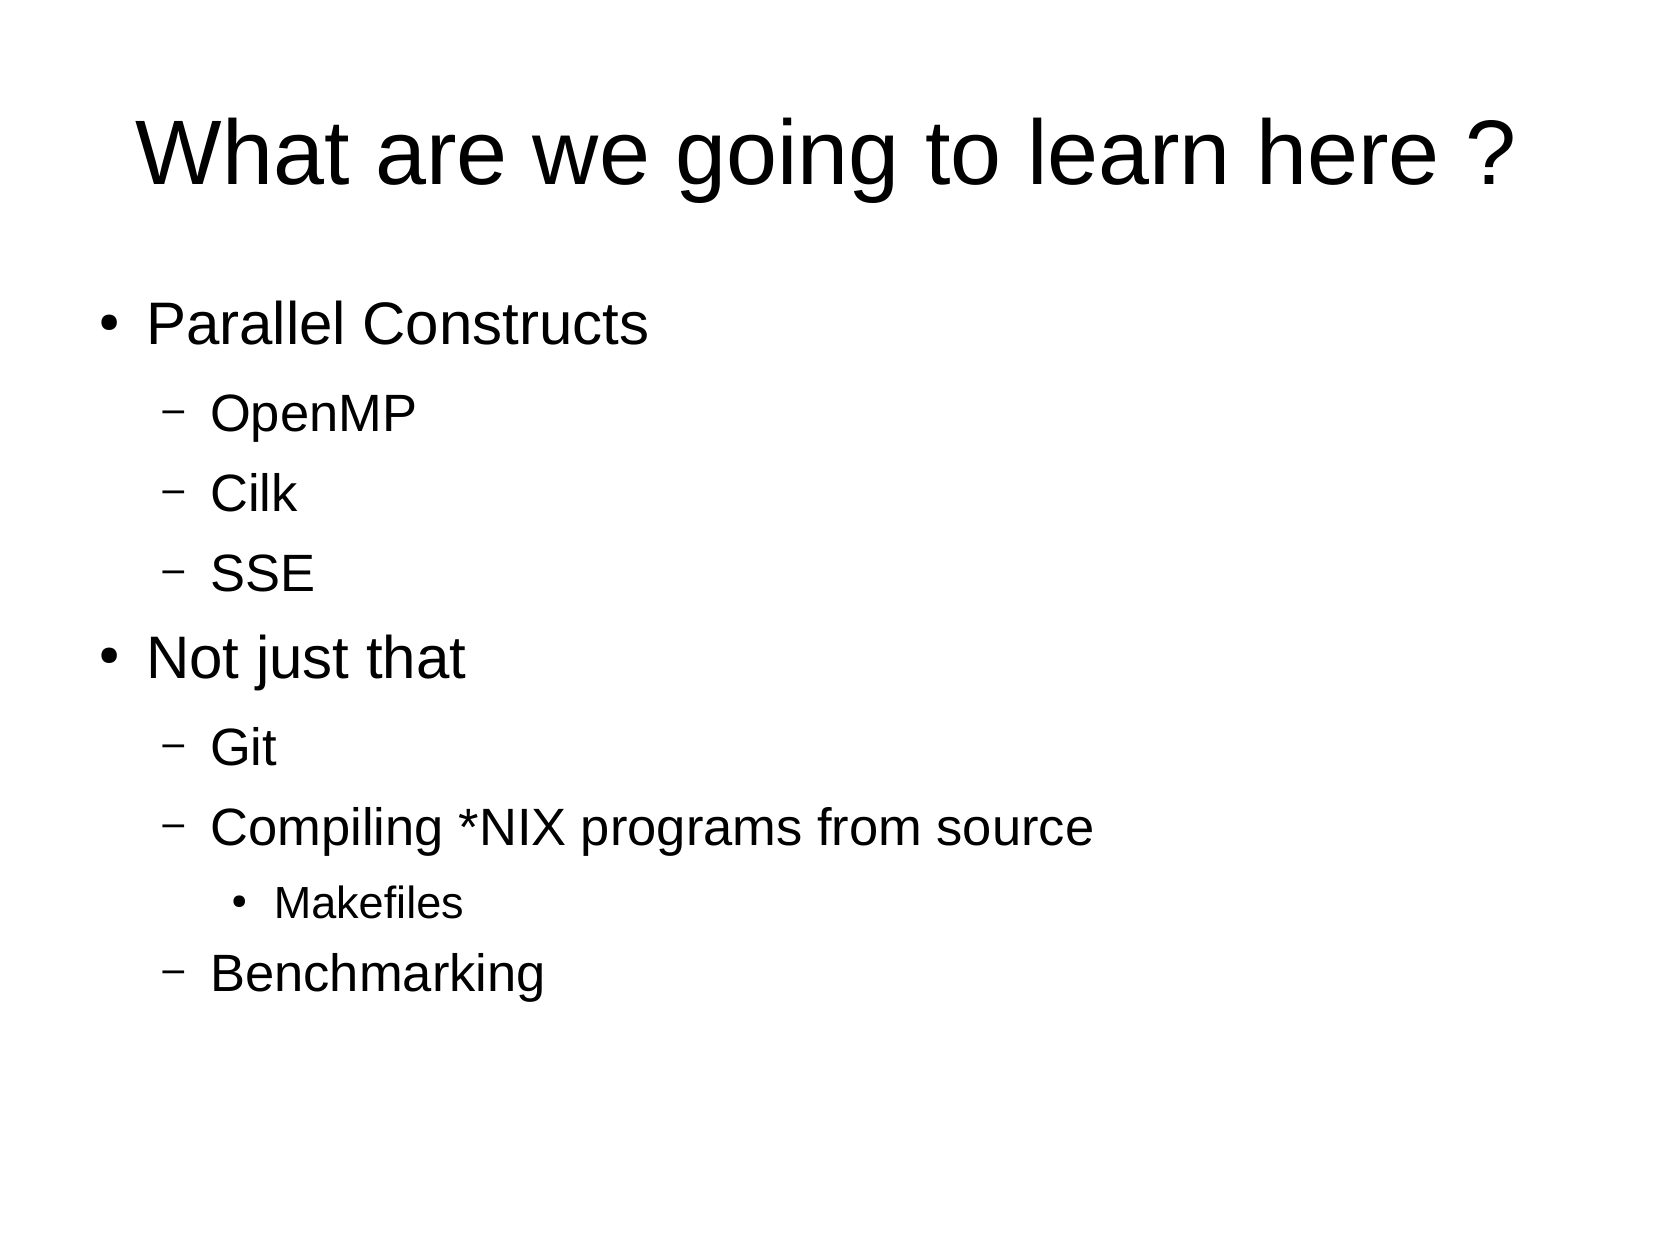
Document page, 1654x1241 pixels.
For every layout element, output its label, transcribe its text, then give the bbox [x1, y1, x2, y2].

list Parallel Constructs OpenMP Cilk SSE Not just that Git Compiling *NIX programs from source Makefiles Benchmarking [82, 290, 1571, 1010]
title What are we going to learn here ? [82, 49, 1571, 257]
